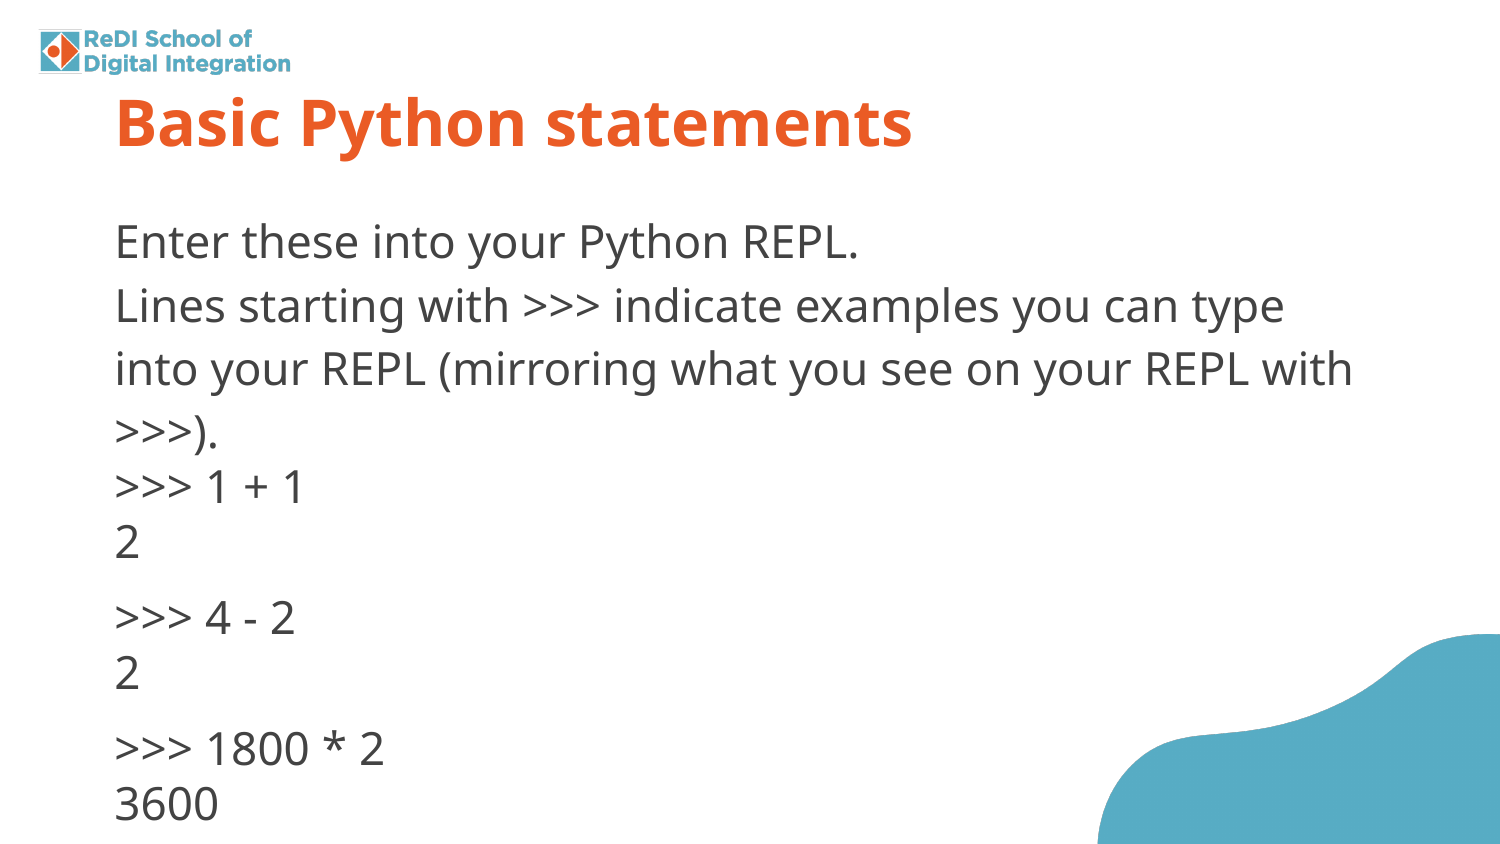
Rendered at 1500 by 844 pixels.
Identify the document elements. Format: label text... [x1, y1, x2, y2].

picture [38, 27, 291, 75]
picture [1097, 634, 1500, 844]
text_box Basic Python statements [108, 91, 1361, 215]
text_box Enter these into your Python REPL. Lines starting with >>> indicate examples you can type into your REPL (mirroring what you see on your REPL with >>>). >>> 1 + 1 2 >>> 4 - 2 2 >>> 1800 * 2 3600 [108, 199, 1386, 790]
